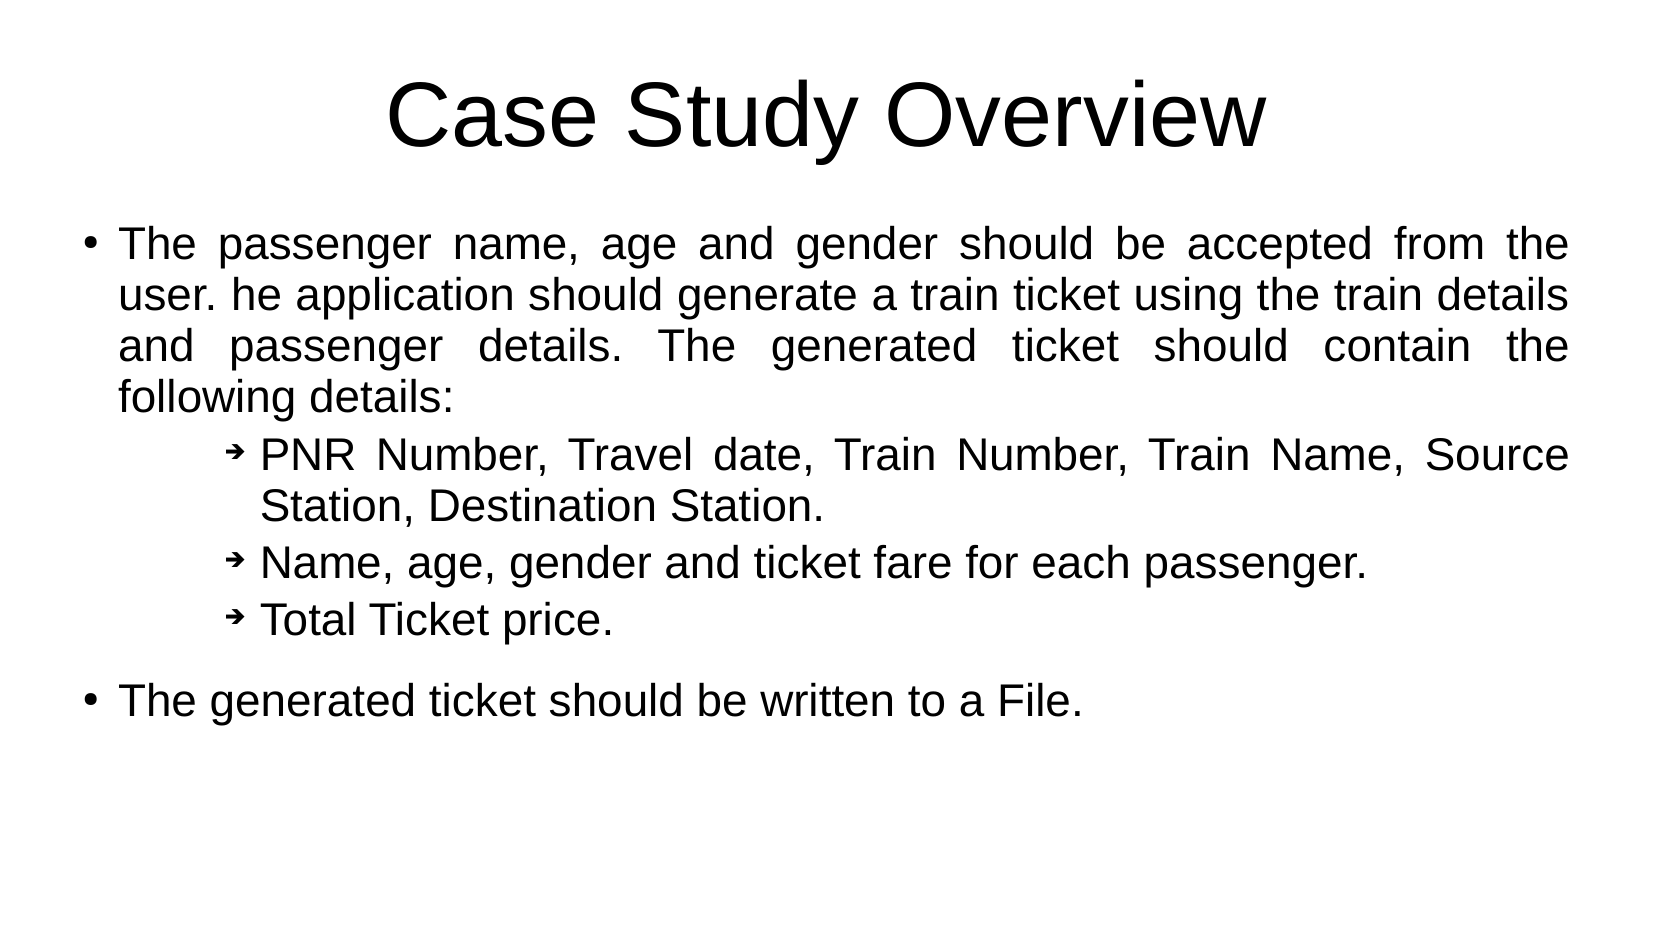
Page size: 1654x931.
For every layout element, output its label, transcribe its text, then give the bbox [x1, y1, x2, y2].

list The passenger name, age and gender should be accepted from the user. he application should generate a train ticket using the train details and passenger details. The generated ticket should contain the following details: PNR Number, Travel date, Train Number, Train Name, Source Station, Destination Station. Name, age, gender and ticket fare for each passenger. Total Ticket price. The generated ticket should be written to a File. [82, 217, 1571, 758]
title Case Study Overview [82, 37, 1571, 193]
